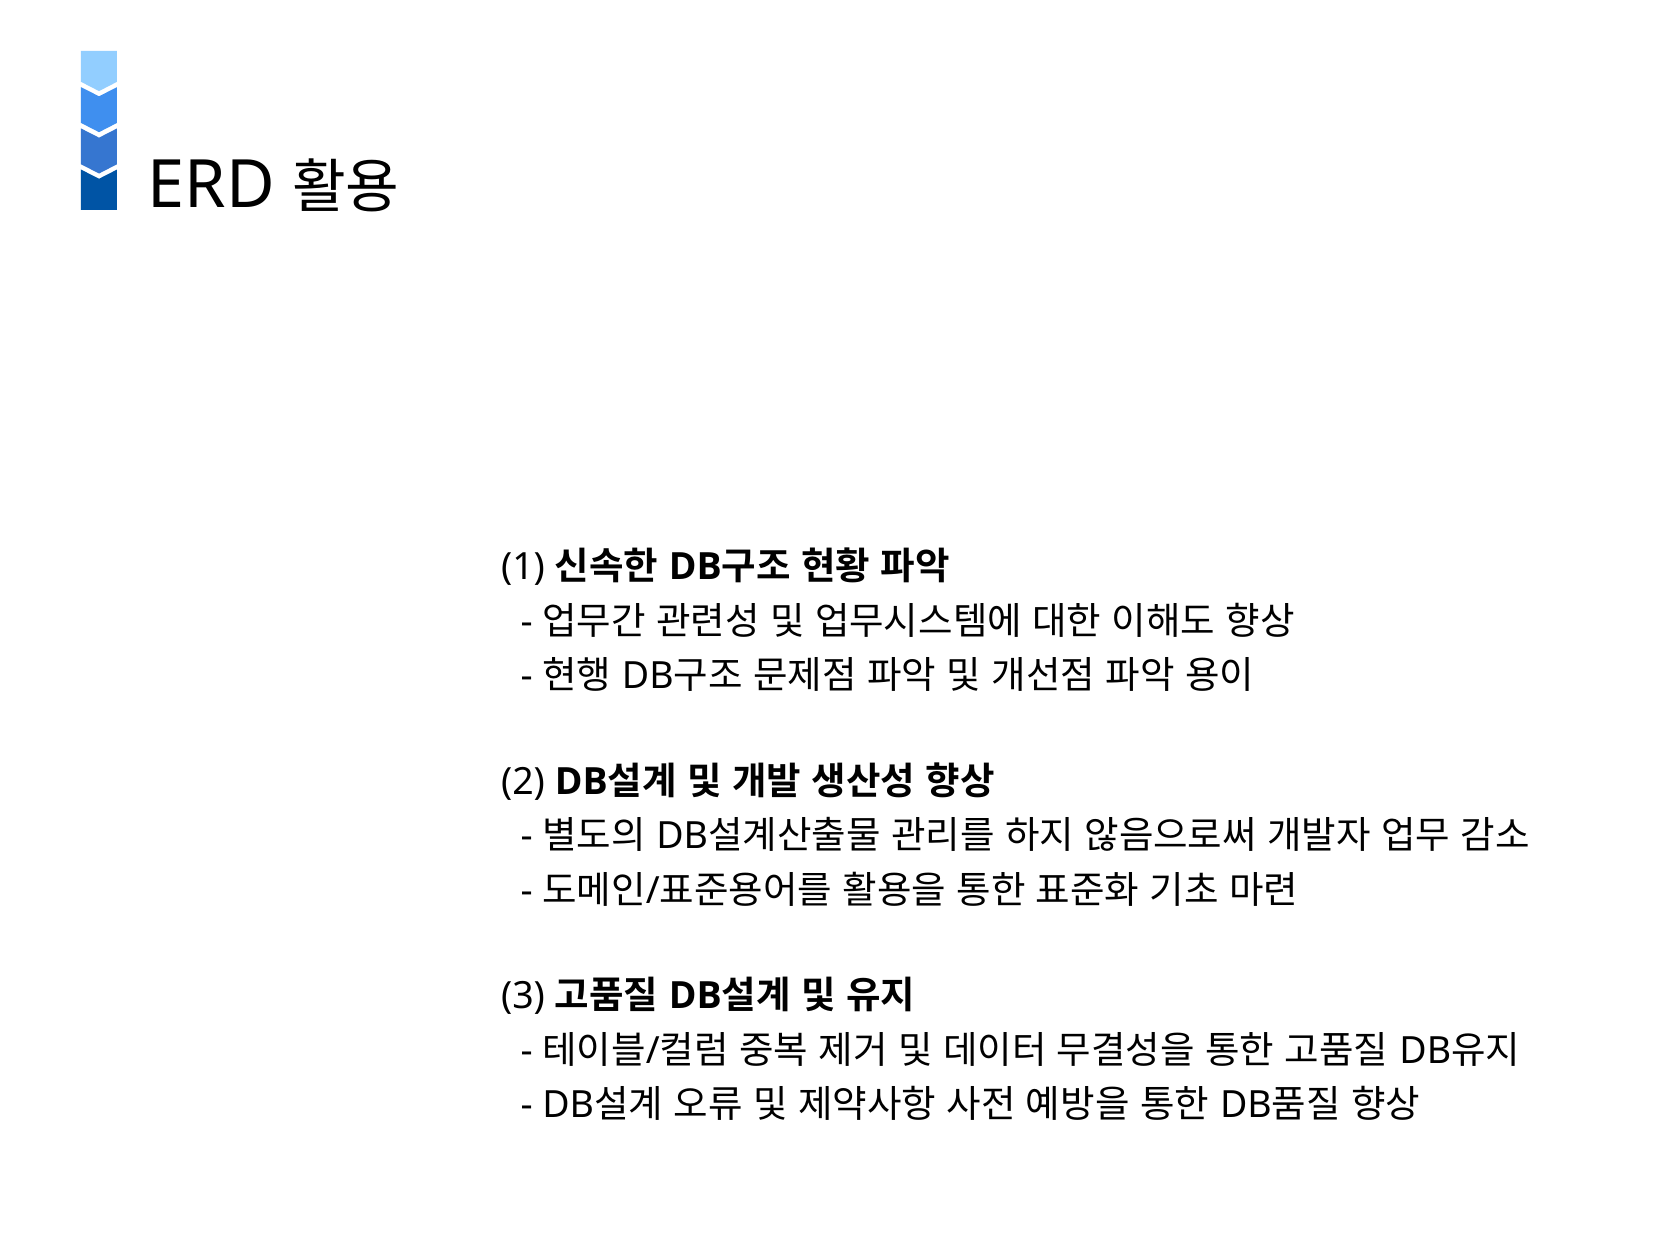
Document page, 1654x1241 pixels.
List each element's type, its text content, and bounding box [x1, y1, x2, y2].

text_box ERD 활용 [132, 128, 583, 236]
subtitle (1) 신속한 DB구조 현황 파악 - 업무간 관련성 및 업무시스템에 대한 이해도 향상 - 현행 DB구조 문제점 파악 및 개선점 파악 용이 (2) DB설계 및 개발 생산성 향상 - 별도의 DB설계산출물 관리를 하지 않음으로써 개발자 업무 감소 - 도메인/표준용어를 활용을 통한 표준화 기초 마련 (3) 고품질 DB설계 및 유지 - 테이블/컬럼 중복 제거 및 데이터 무결성을 통한 고품질 DB유지 - DB설계 오류 및 제약사항 사전 예방을 통한 DB품질 향상 [491, 448, 1654, 1166]
picture [80, 47, 117, 213]
